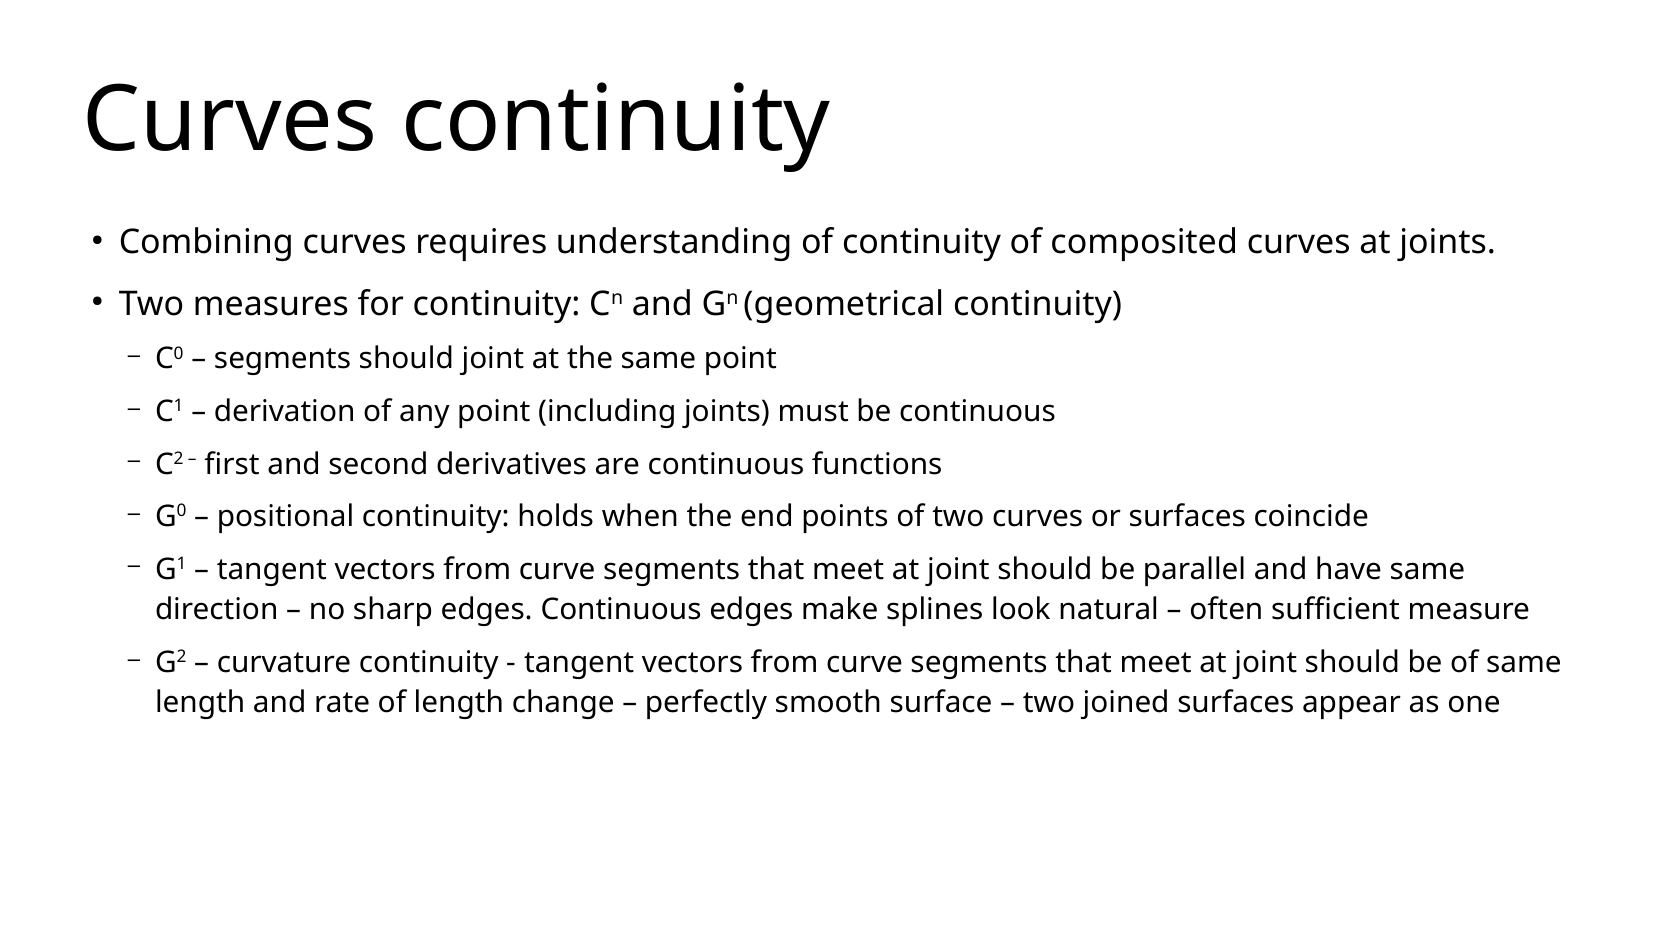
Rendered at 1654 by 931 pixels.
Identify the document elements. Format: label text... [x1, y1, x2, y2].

list Combining curves requires understanding of continuity of composited curves at joints. Two measures for continuity: Cn and Gn (geometrical continuity) C0 – segments should joint at the same point C1 – derivation of any point (including joints) must be continuous C2 – first and second derivatives are continuous functions G0 – positional continuity: holds when the end points of two curves or surfaces coincide G1 – tangent vectors from curve segments that meet at joint should be parallel and have same direction – no sharp edges. Continuous edges make splines look natural – often sufficient measure G2 – curvature continuity - tangent vectors from curve segments that meet at joint should be of same length and rate of length change – perfectly smooth surface – two joined surfaces appear as one [82, 217, 1571, 758]
title Curves continuity [82, 37, 1571, 193]
